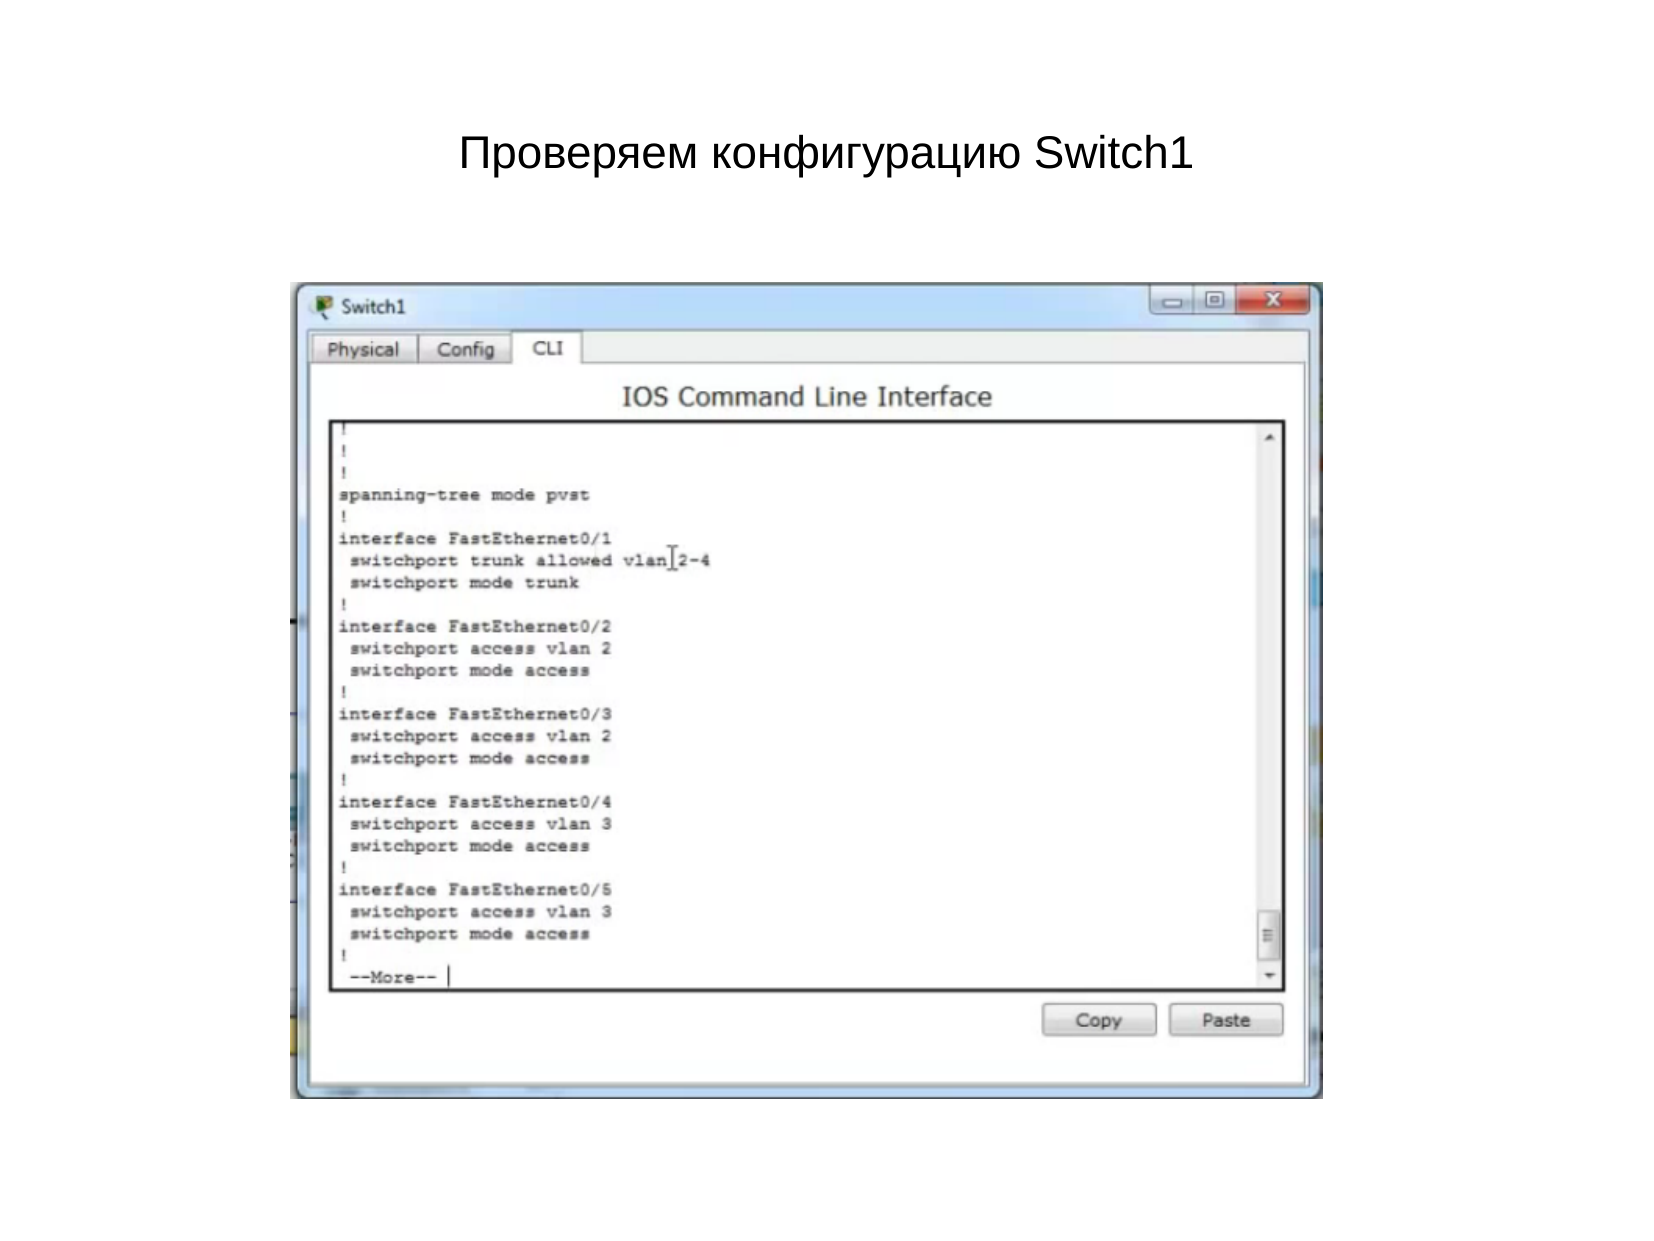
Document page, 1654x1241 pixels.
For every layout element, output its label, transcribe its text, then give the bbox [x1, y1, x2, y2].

picture [290, 282, 1323, 1099]
title Проверяем конфигурацию Switch1 [82, 49, 1571, 257]
